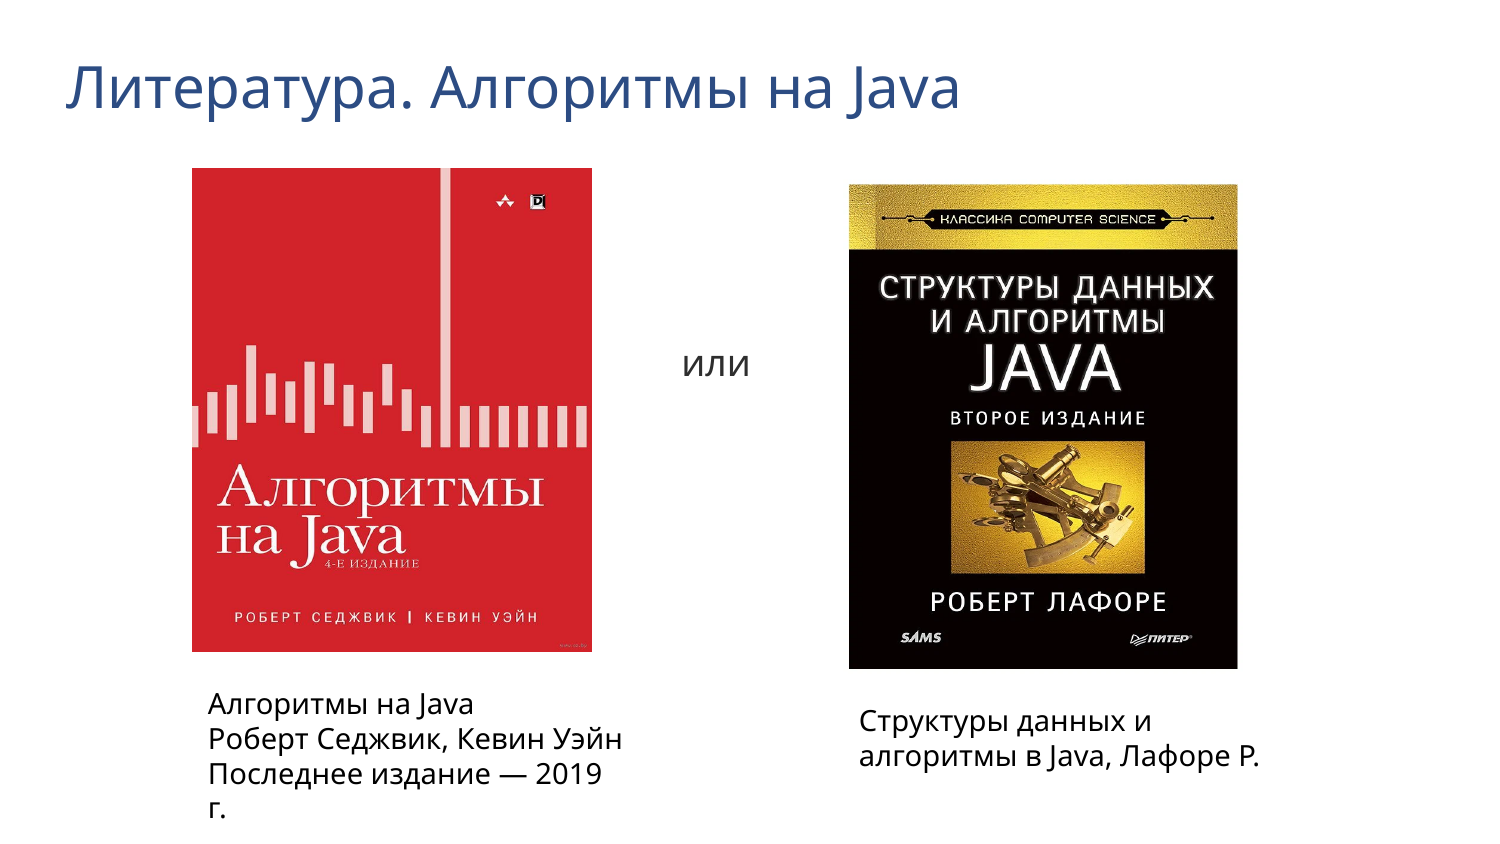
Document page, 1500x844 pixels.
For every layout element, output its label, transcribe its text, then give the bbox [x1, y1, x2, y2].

picture [192, 168, 592, 652]
title Литература. Алгоритмы на Java [51, 35, 1449, 130]
picture [843, 179, 1243, 674]
text_box Структуры данных и алгоритмы в Java, Лафоре Р. [843, 687, 1290, 788]
text_box Алгоритмы на Java Роберт Седжвик, Кевин Уэйн Последнее издание — 2019 г. [192, 669, 639, 844]
text_box или [666, 324, 779, 400]
